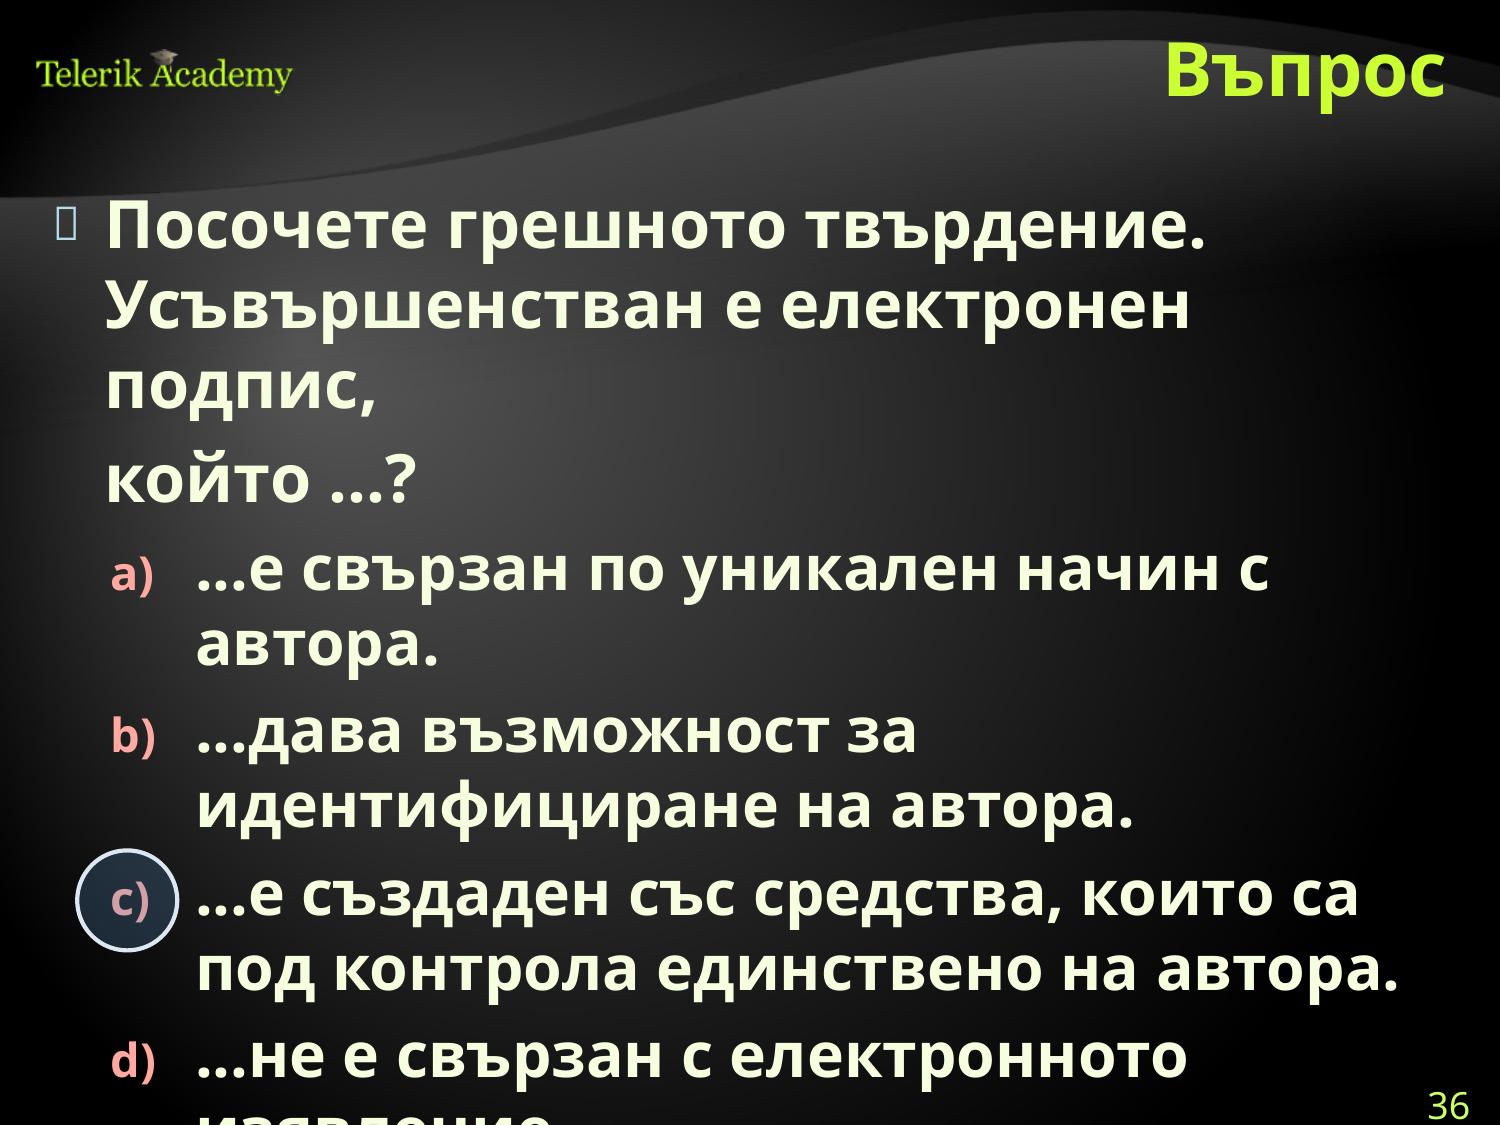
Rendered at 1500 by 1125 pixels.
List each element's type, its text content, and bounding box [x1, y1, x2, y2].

slide_number <number> [1412, 1074, 1488, 1113]
text_box [77, 850, 178, 951]
picture [0, 0, 1500, 1125]
list Посочете грешното твърдение. Усъвършенстван е електронен подпис, който ...? ...е свързан по уникален начин с автора. ...дава възможност за идентифициране на автора. ...е създаден със средства, които са под контрола единствено на автора. ...не е свързан с електронното изявление. [37, 174, 1463, 1100]
title Въпрос [300, 12, 1463, 150]
